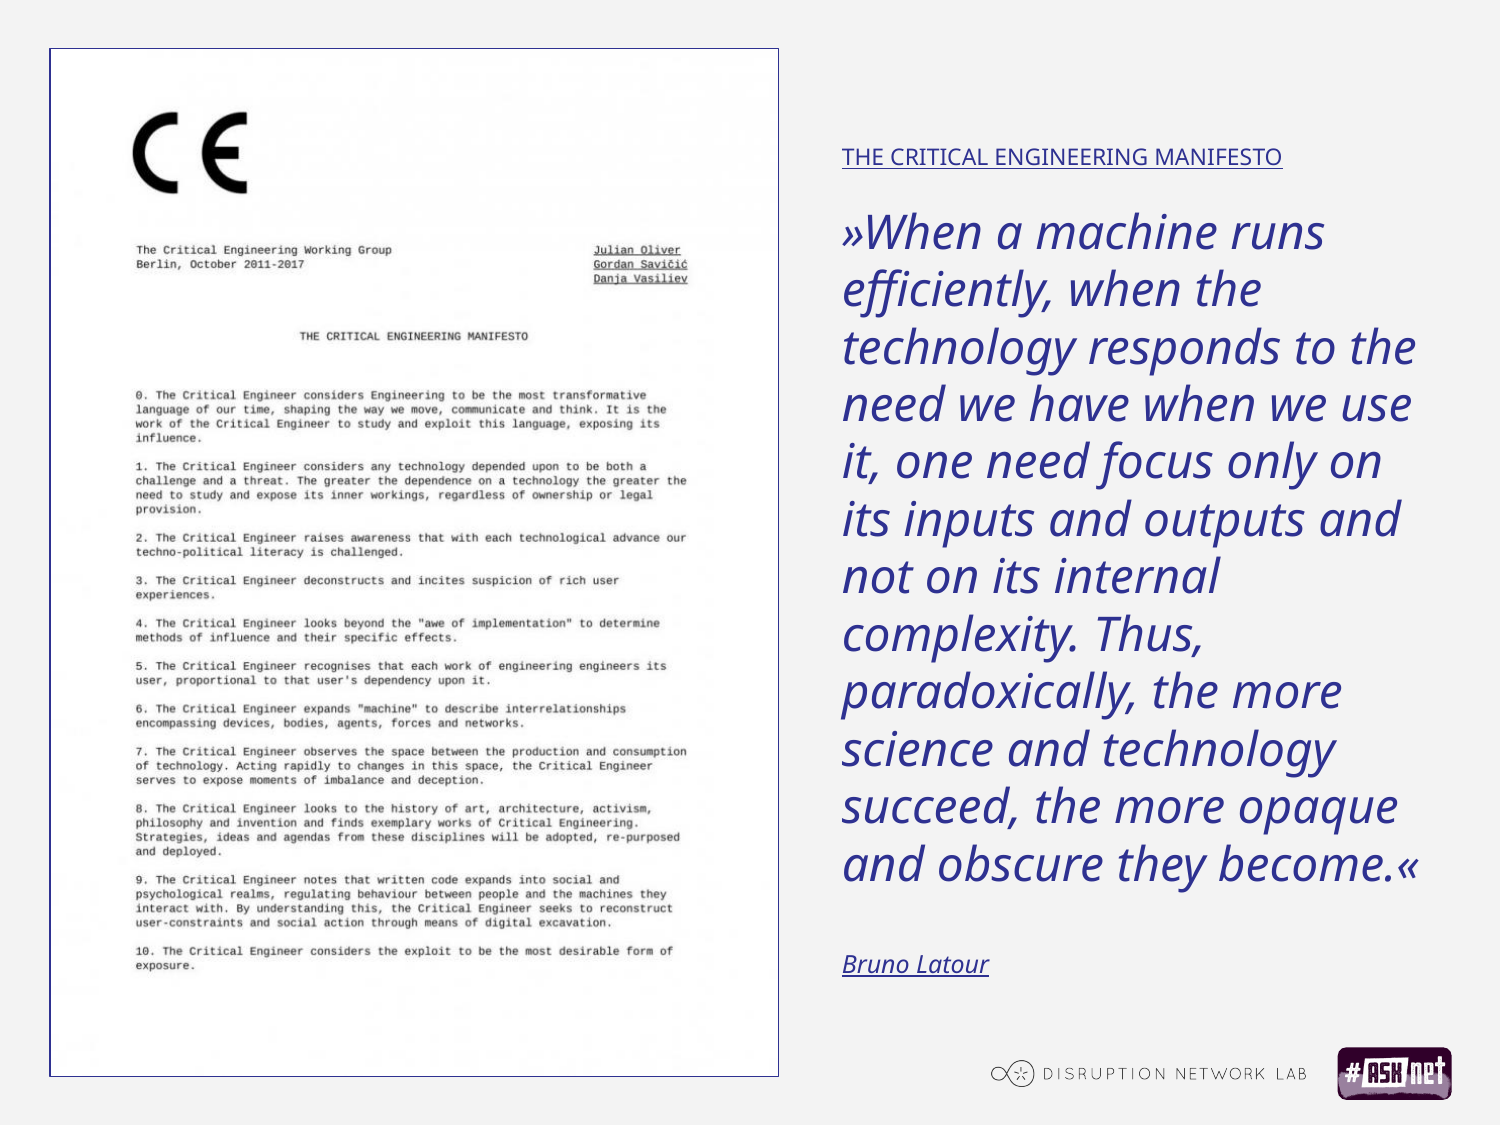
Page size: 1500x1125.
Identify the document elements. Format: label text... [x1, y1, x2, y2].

picture [50, 49, 778, 1076]
text_box THE CRITICAL ENGINEERING MANIFESTO »When a machine runs efficiently, when the technology responds to the need we have when we use it, one need focus only on its inputs and outputs and not on its internal complexity. Thus, paradoxically, the more science and technology succeed, the more opaque and obscure they become.« Bruno Latour [826, 150, 1450, 974]
picture [1337, 1047, 1452, 1100]
picture [991, 1060, 1306, 1087]
